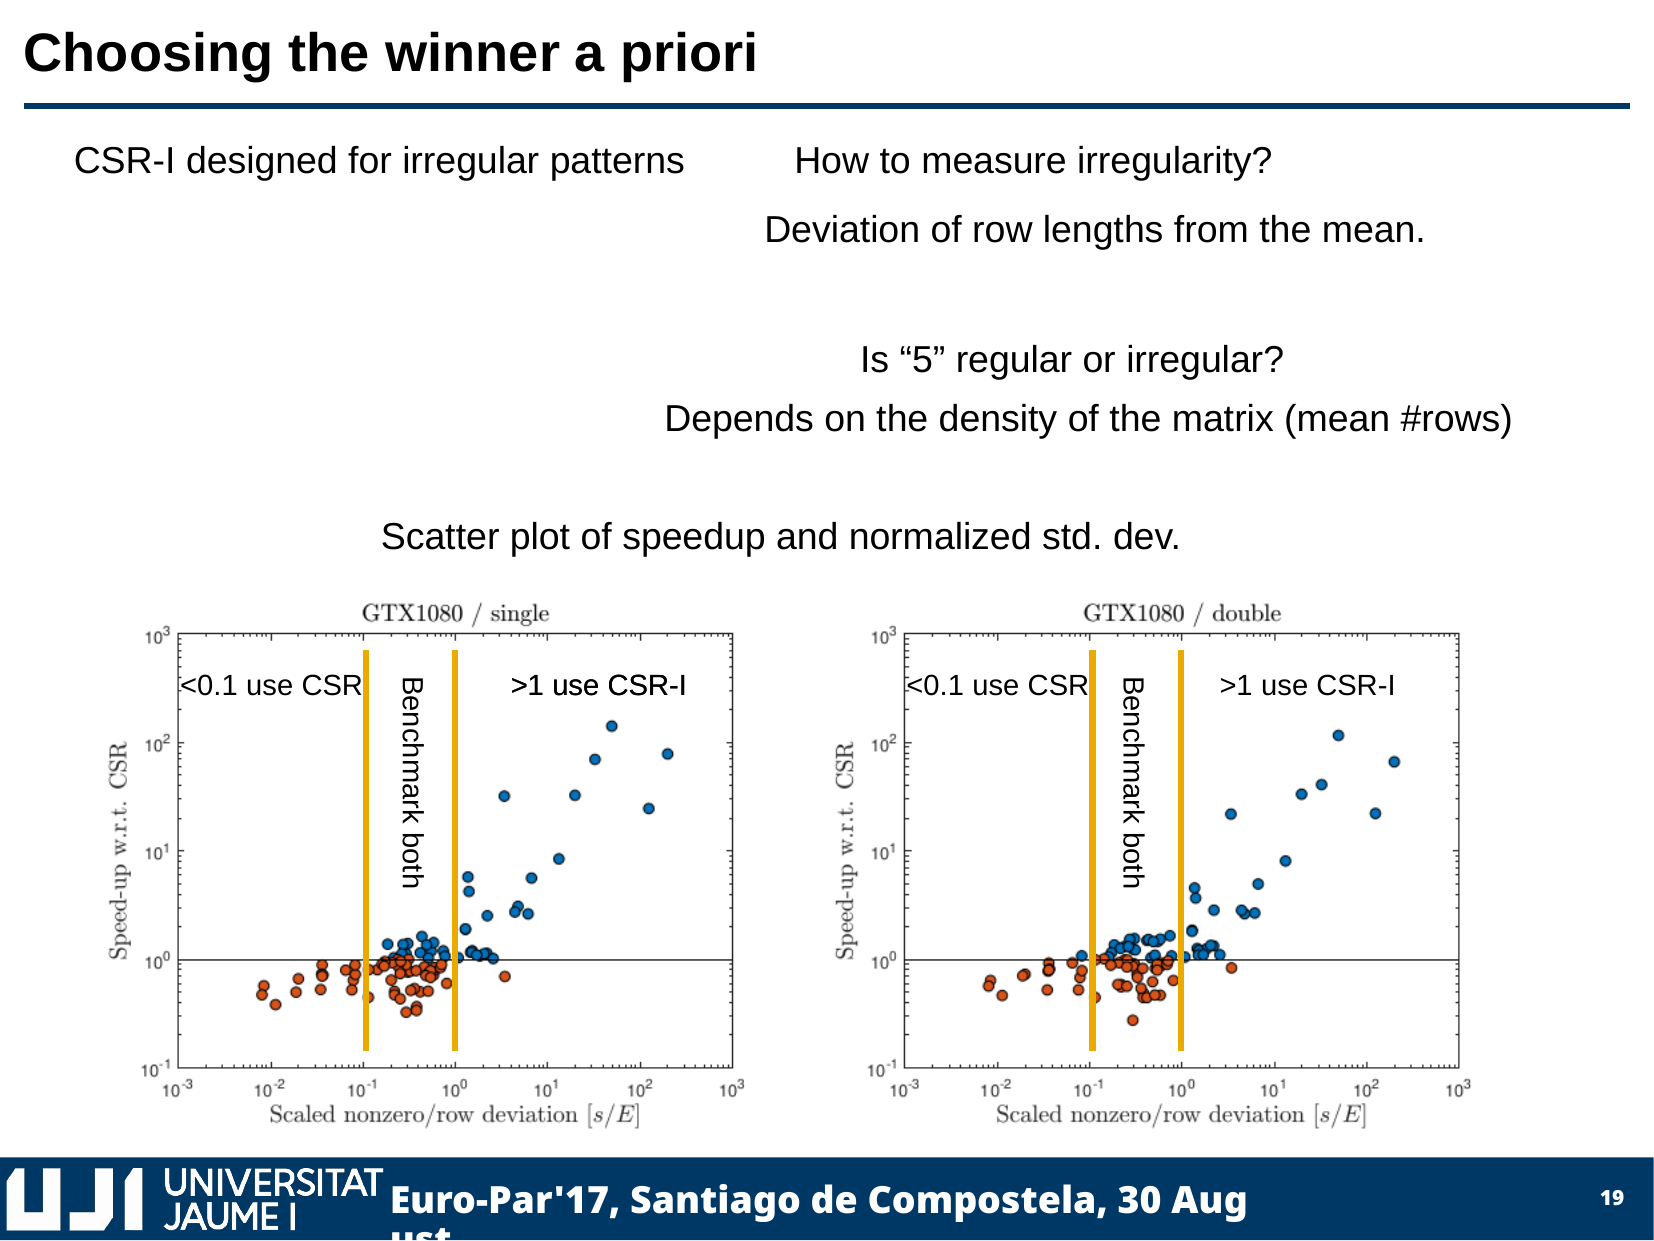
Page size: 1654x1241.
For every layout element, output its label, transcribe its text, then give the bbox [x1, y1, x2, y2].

picture [0, 1158, 390, 1241]
text_box <0.1 use CSR [891, 661, 1105, 709]
text_box <0.1 use CSR [165, 661, 379, 709]
title Choosing the winner a priori [23, 0, 1630, 107]
text_box Deviation of row lengths from the mean. [749, 200, 1441, 258]
text_box Scatter plot of speedup and normalized std. dev. [366, 507, 1197, 565]
text_box Is “5” regular or irregular? [845, 330, 1300, 388]
text_box Depends on the density of the matrix (mean #rows) [649, 389, 1529, 447]
text_box How to measure irregularity? [779, 132, 1288, 189]
text_box CSR-I designed for irregular patterns [59, 132, 701, 189]
text_box >1 use CSR-I [1204, 661, 1411, 709]
text_box Benchmark both [1110, 661, 1158, 910]
text_box Benchmark both [389, 661, 437, 910]
text_box >1 use CSR-I [496, 661, 703, 709]
picture [87, 585, 1489, 1146]
